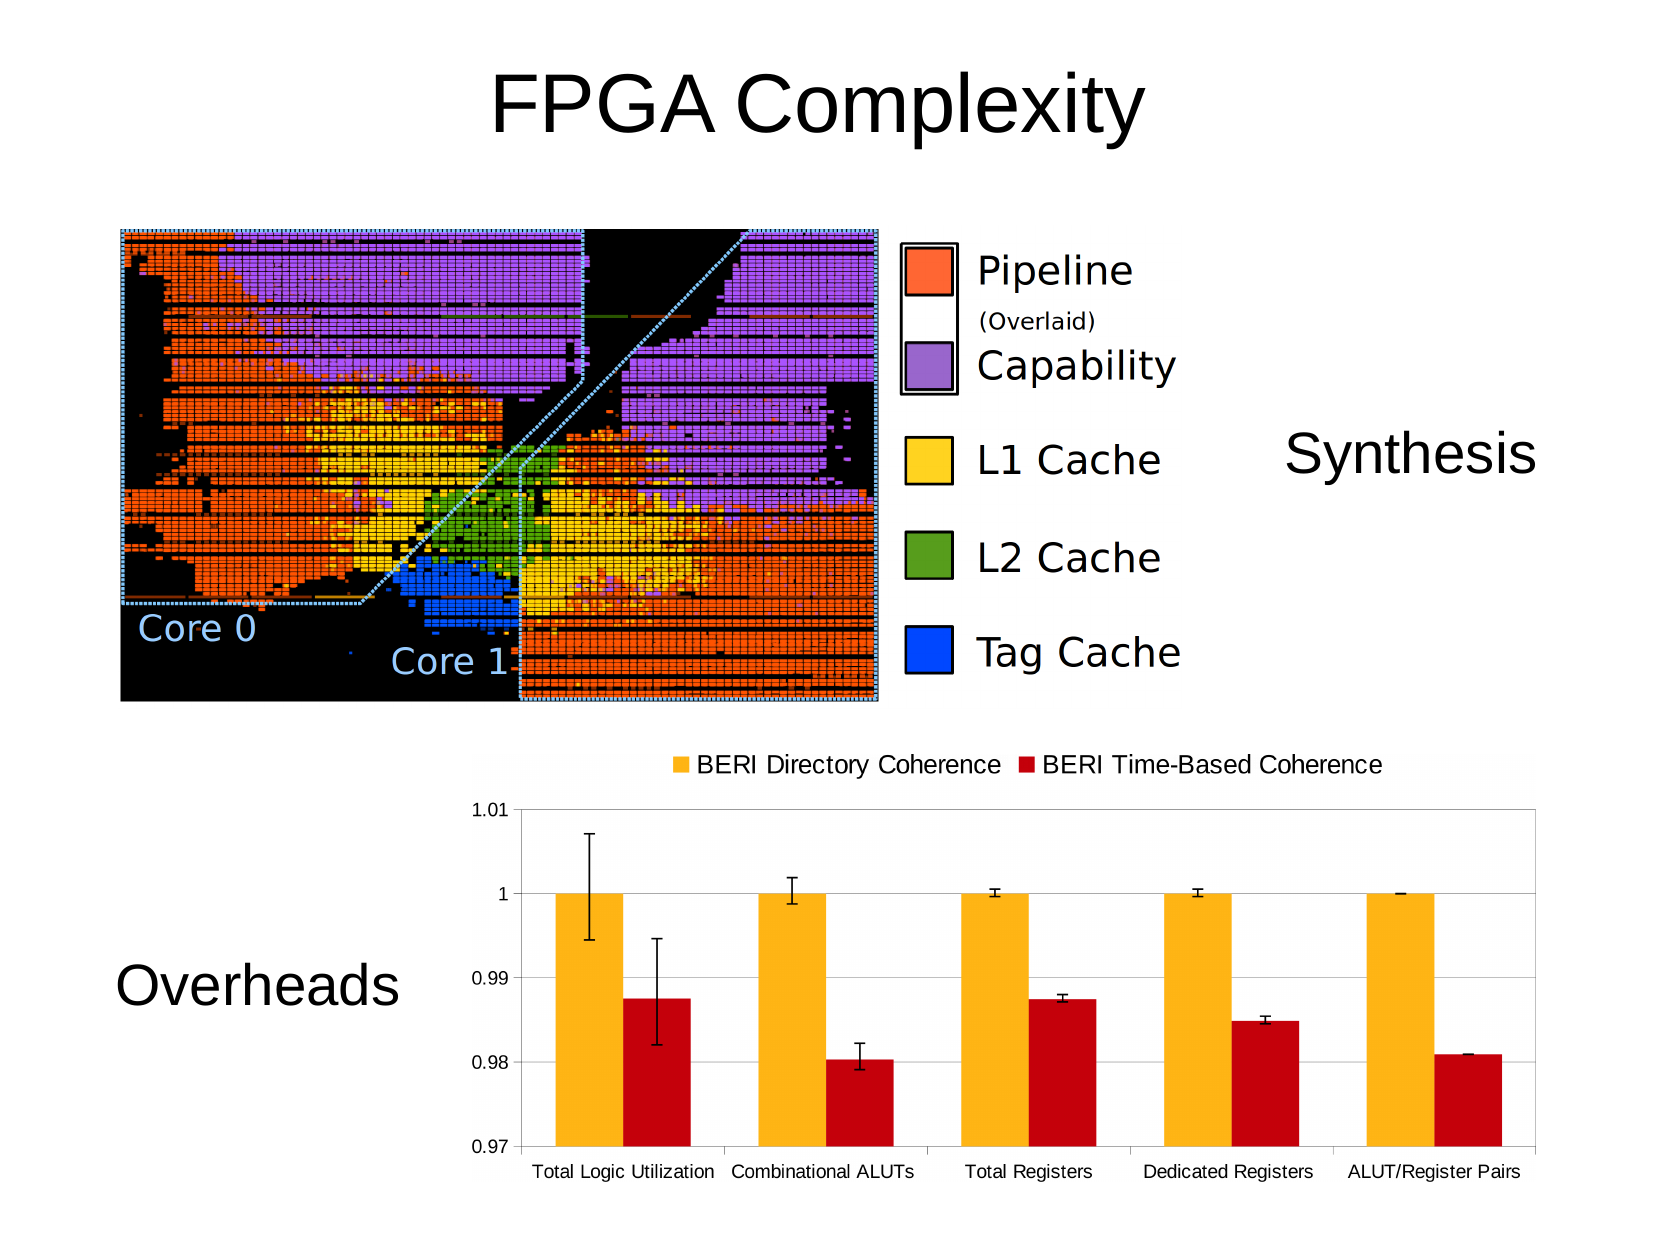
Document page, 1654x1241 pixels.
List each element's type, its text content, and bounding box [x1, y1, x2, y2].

picture [118, 225, 1182, 709]
text_box Overheads [100, 944, 455, 1025]
title FPGA Complexity [59, 56, 1577, 150]
picture [472, 754, 1536, 1182]
text_box Synthesis [1269, 413, 1625, 494]
